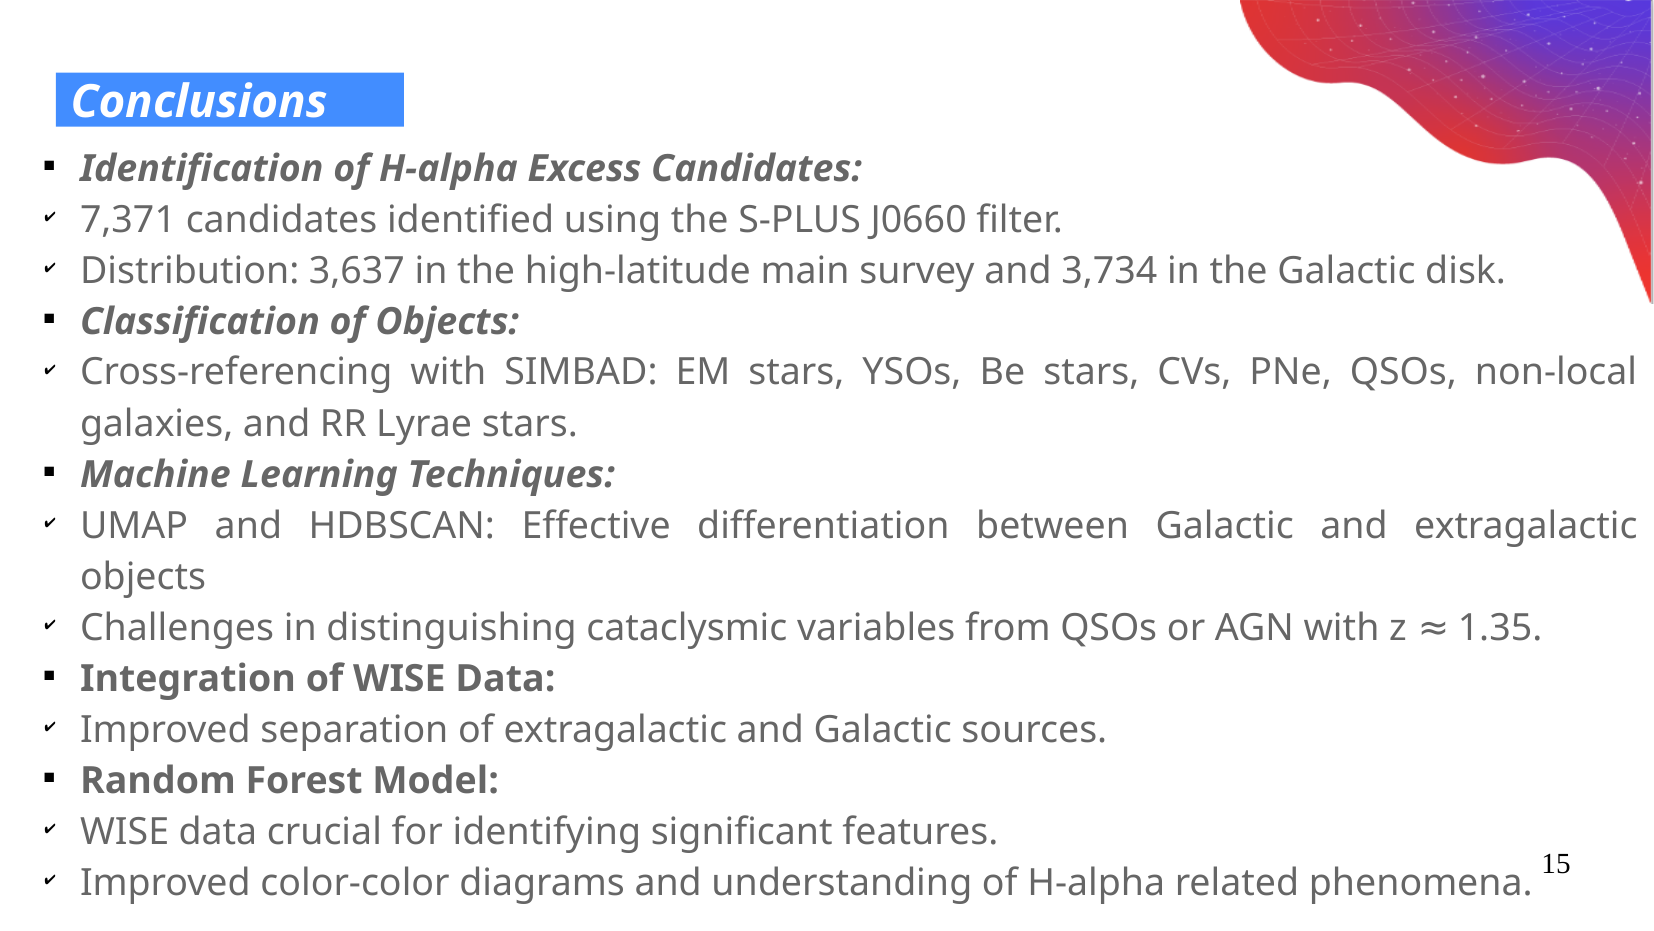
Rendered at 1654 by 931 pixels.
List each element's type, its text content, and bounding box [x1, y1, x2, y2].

text_box Identification of H-alpha Excess Candidates: 7,371 candidates identified using the S-PLUS J0660 filter. Distribution: 3,637 in the high-latitude main survey and 3,734 in the Galactic disk. Classification of Objects: Cross-referencing with SIMBAD: EM stars, YSOs, Be stars, CVs, PNe, QSOs, non-local galaxies, and RR Lyrae stars. Machine Learning Techniques: UMAP and HDBSCAN: Effective differentiation between Galactic and extragalactic objects Challenges in distinguishing cataclysmic variables from QSOs or AGN with z ≈ 1.35. Integration of WISE Data: Improved separation of extragalactic and Galactic sources. Random Forest Model: WISE data crucial for identifying significant features. Improved color-color diagrams and understanding of H-alpha related phenomena. [29, 133, 1654, 931]
picture [1240, 0, 1654, 133]
text_box Conclusions [55, 72, 404, 127]
